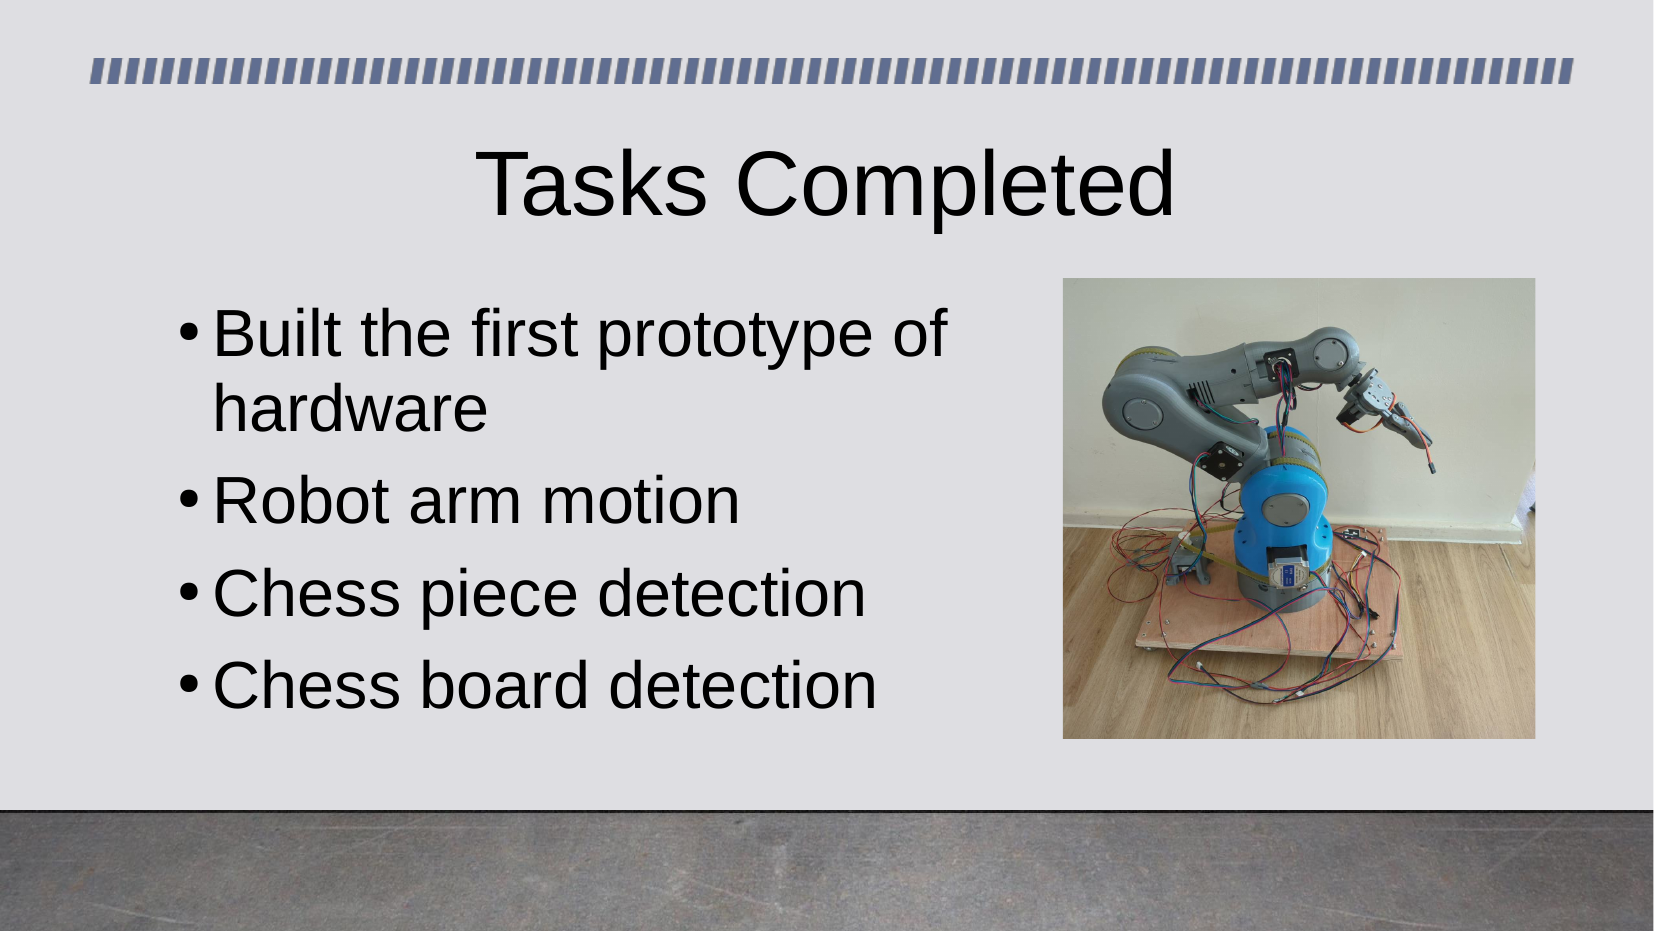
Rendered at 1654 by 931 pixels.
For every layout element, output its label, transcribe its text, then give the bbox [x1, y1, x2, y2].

subtitle Built the first prototype of hardware Robot arm motion Chess piece detection Chess board detection [177, 261, 1034, 758]
title Tasks Completed [82, 106, 1571, 262]
picture [1062, 278, 1536, 739]
picture [0, 810, 1654, 931]
picture [88, 58, 1575, 84]
text_box [0, 0, 1654, 810]
